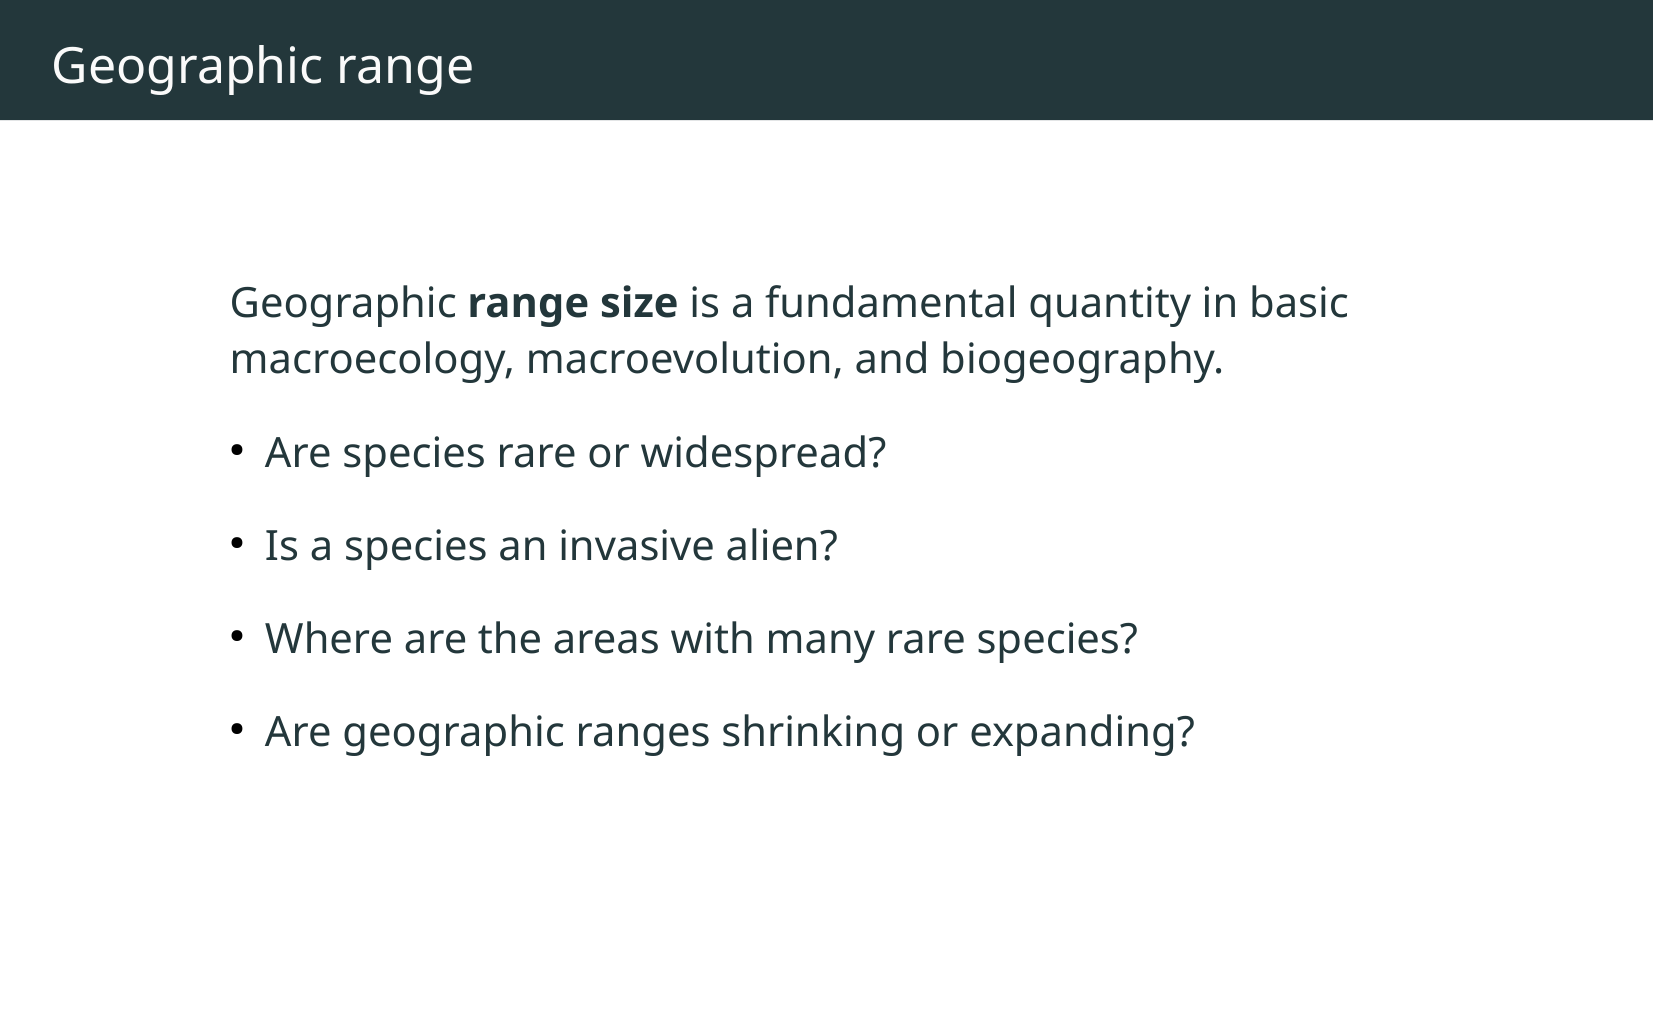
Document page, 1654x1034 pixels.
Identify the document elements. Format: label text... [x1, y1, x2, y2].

text_box [0, 0, 1653, 121]
text_box Geographic range [51, 30, 1327, 91]
text_box Geographic range size is a fundamental quantity in basic macroecology, macroevolution, and biogeography. Are species rare or widespread? Is a species an invasive alien? Where are the areas with many rare species? Are geographic ranges shrinking or expanding? [214, 264, 1456, 801]
